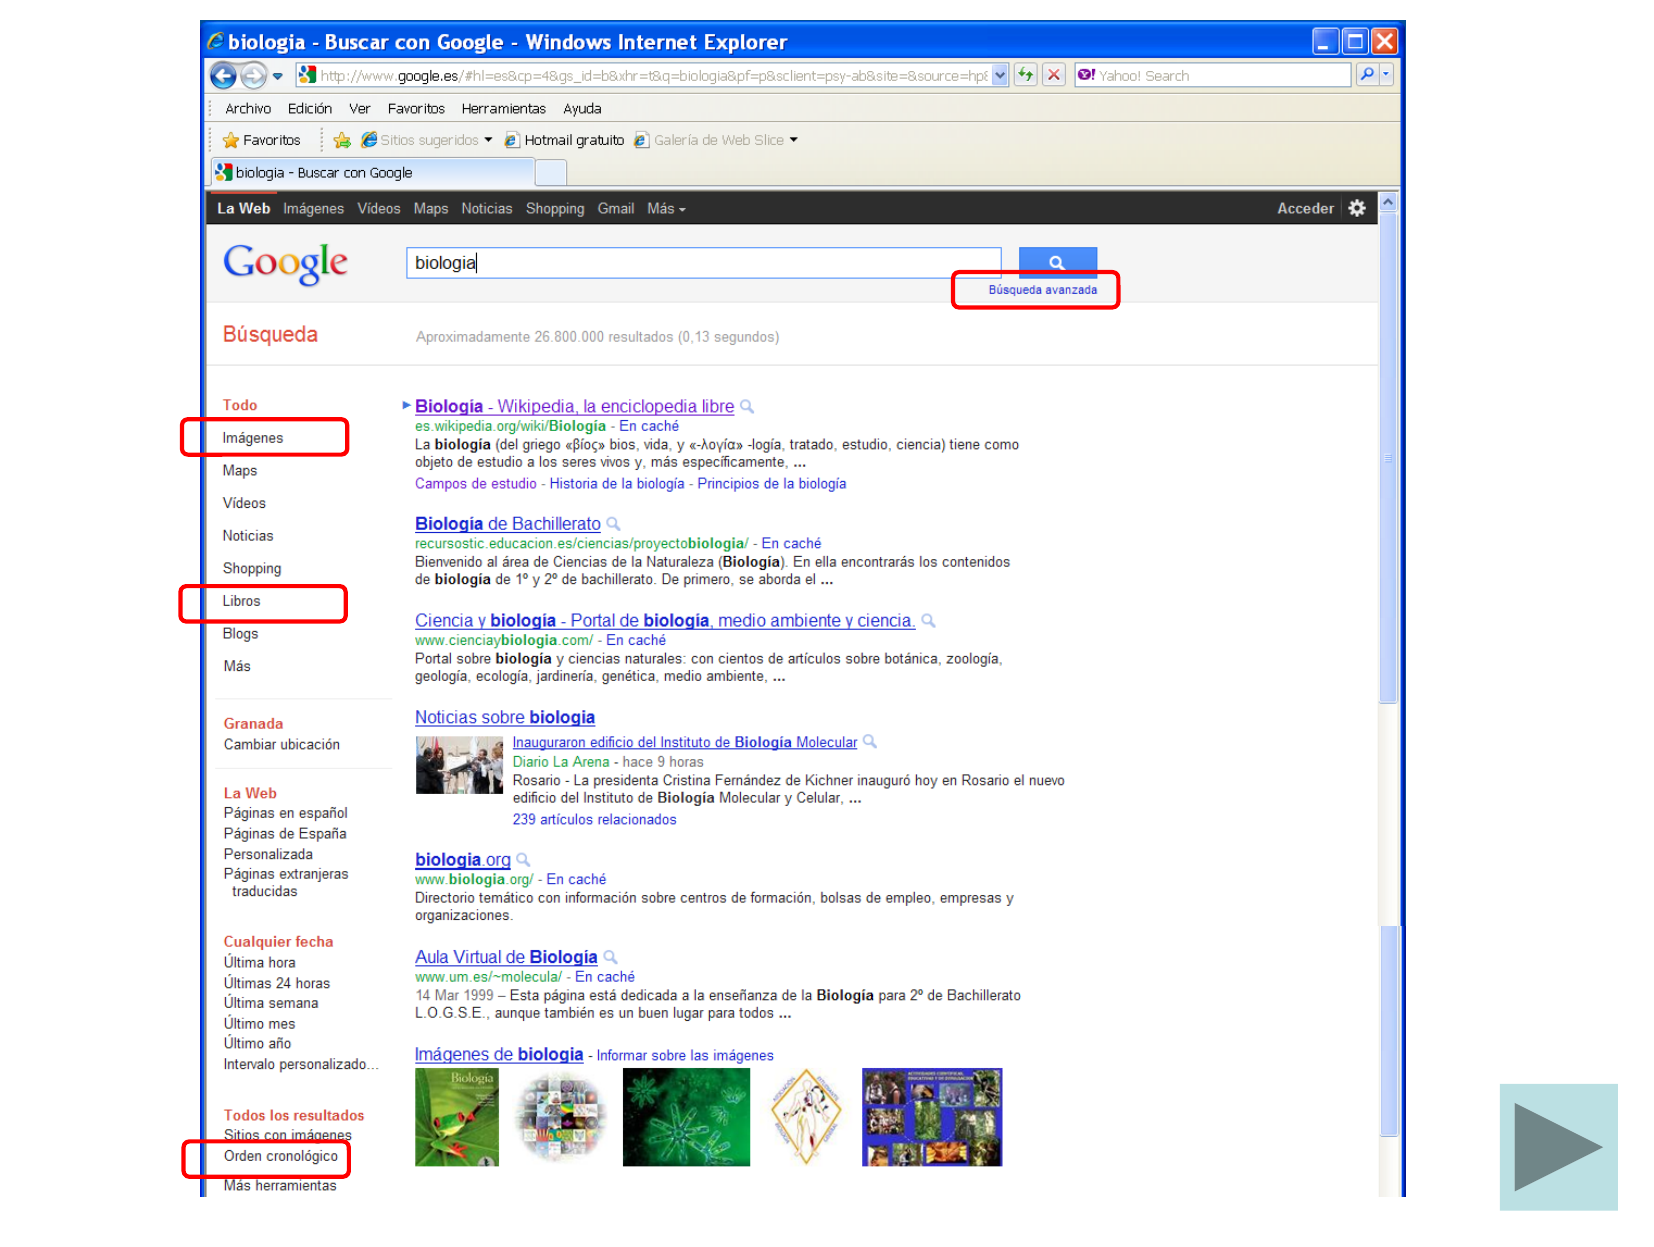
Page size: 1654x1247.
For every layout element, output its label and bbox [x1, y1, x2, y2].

picture [200, 589, 343, 619]
text_box [1499, 1083, 1618, 1211]
picture [200, 20, 1406, 1197]
picture [200, 422, 345, 452]
picture [200, 1144, 346, 1174]
